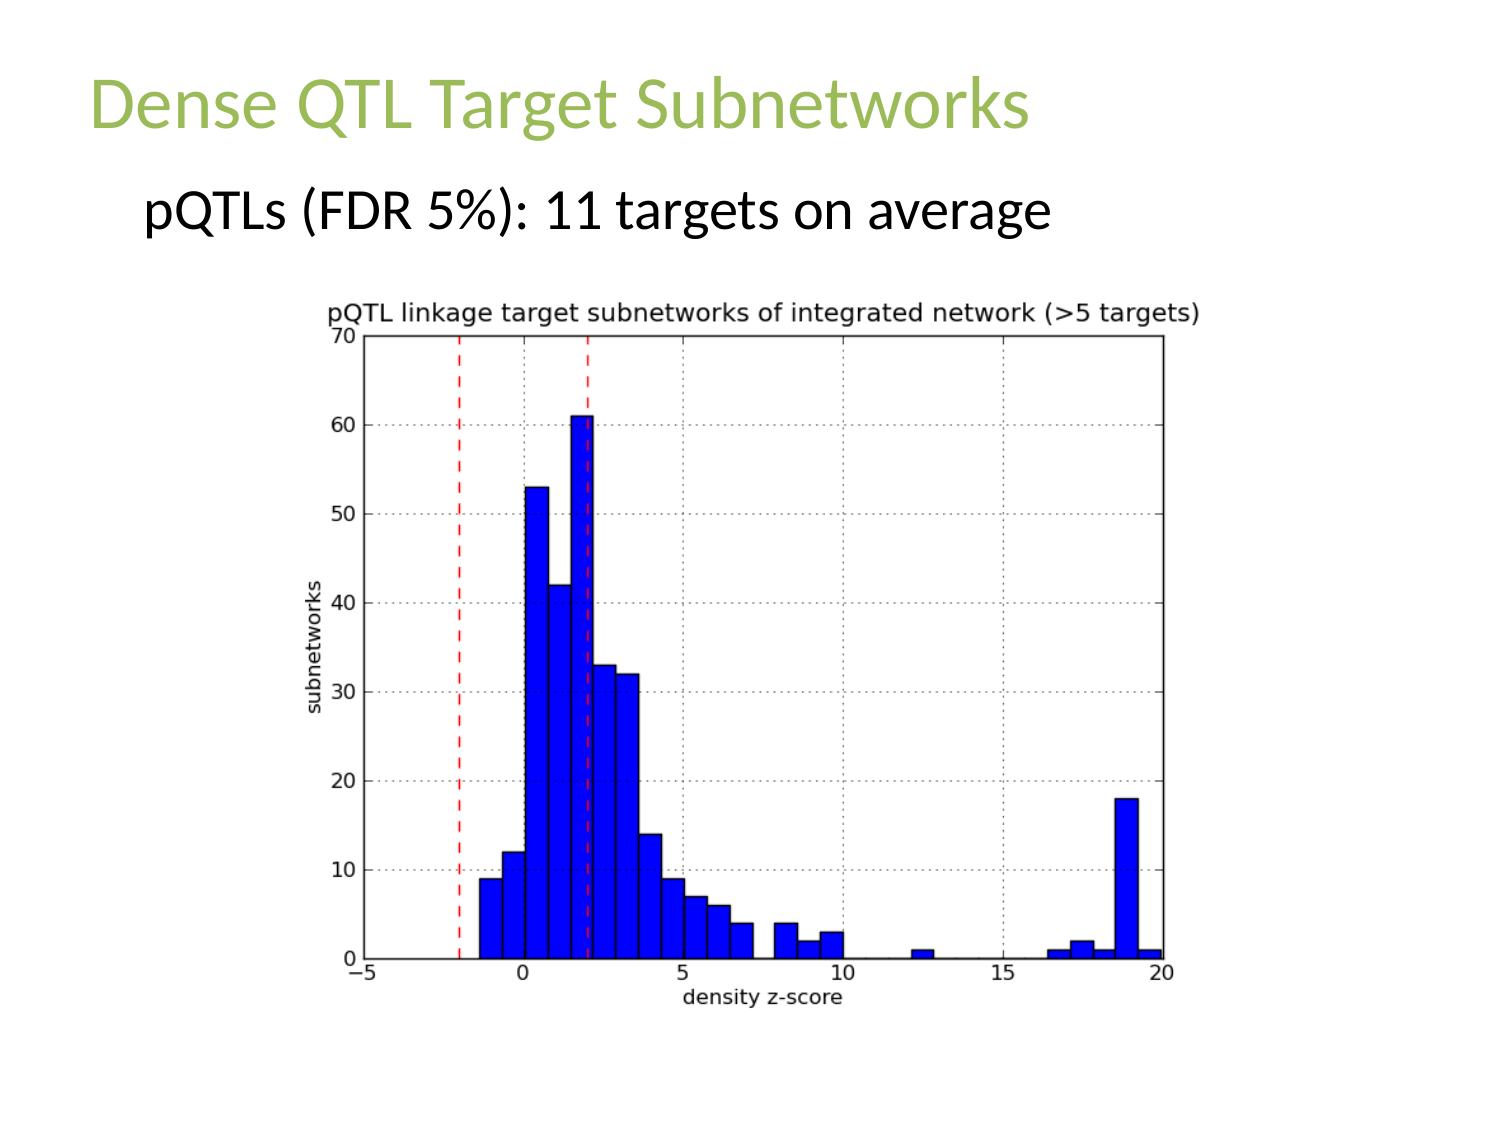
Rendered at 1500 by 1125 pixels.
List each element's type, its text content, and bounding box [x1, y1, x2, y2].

text_box Dense QTL Target Subnetworks [74, 45, 1425, 153]
text_box pQTLs (FDR 5%): 11 targets on average [128, 164, 1172, 249]
picture [234, 258, 1266, 1036]
